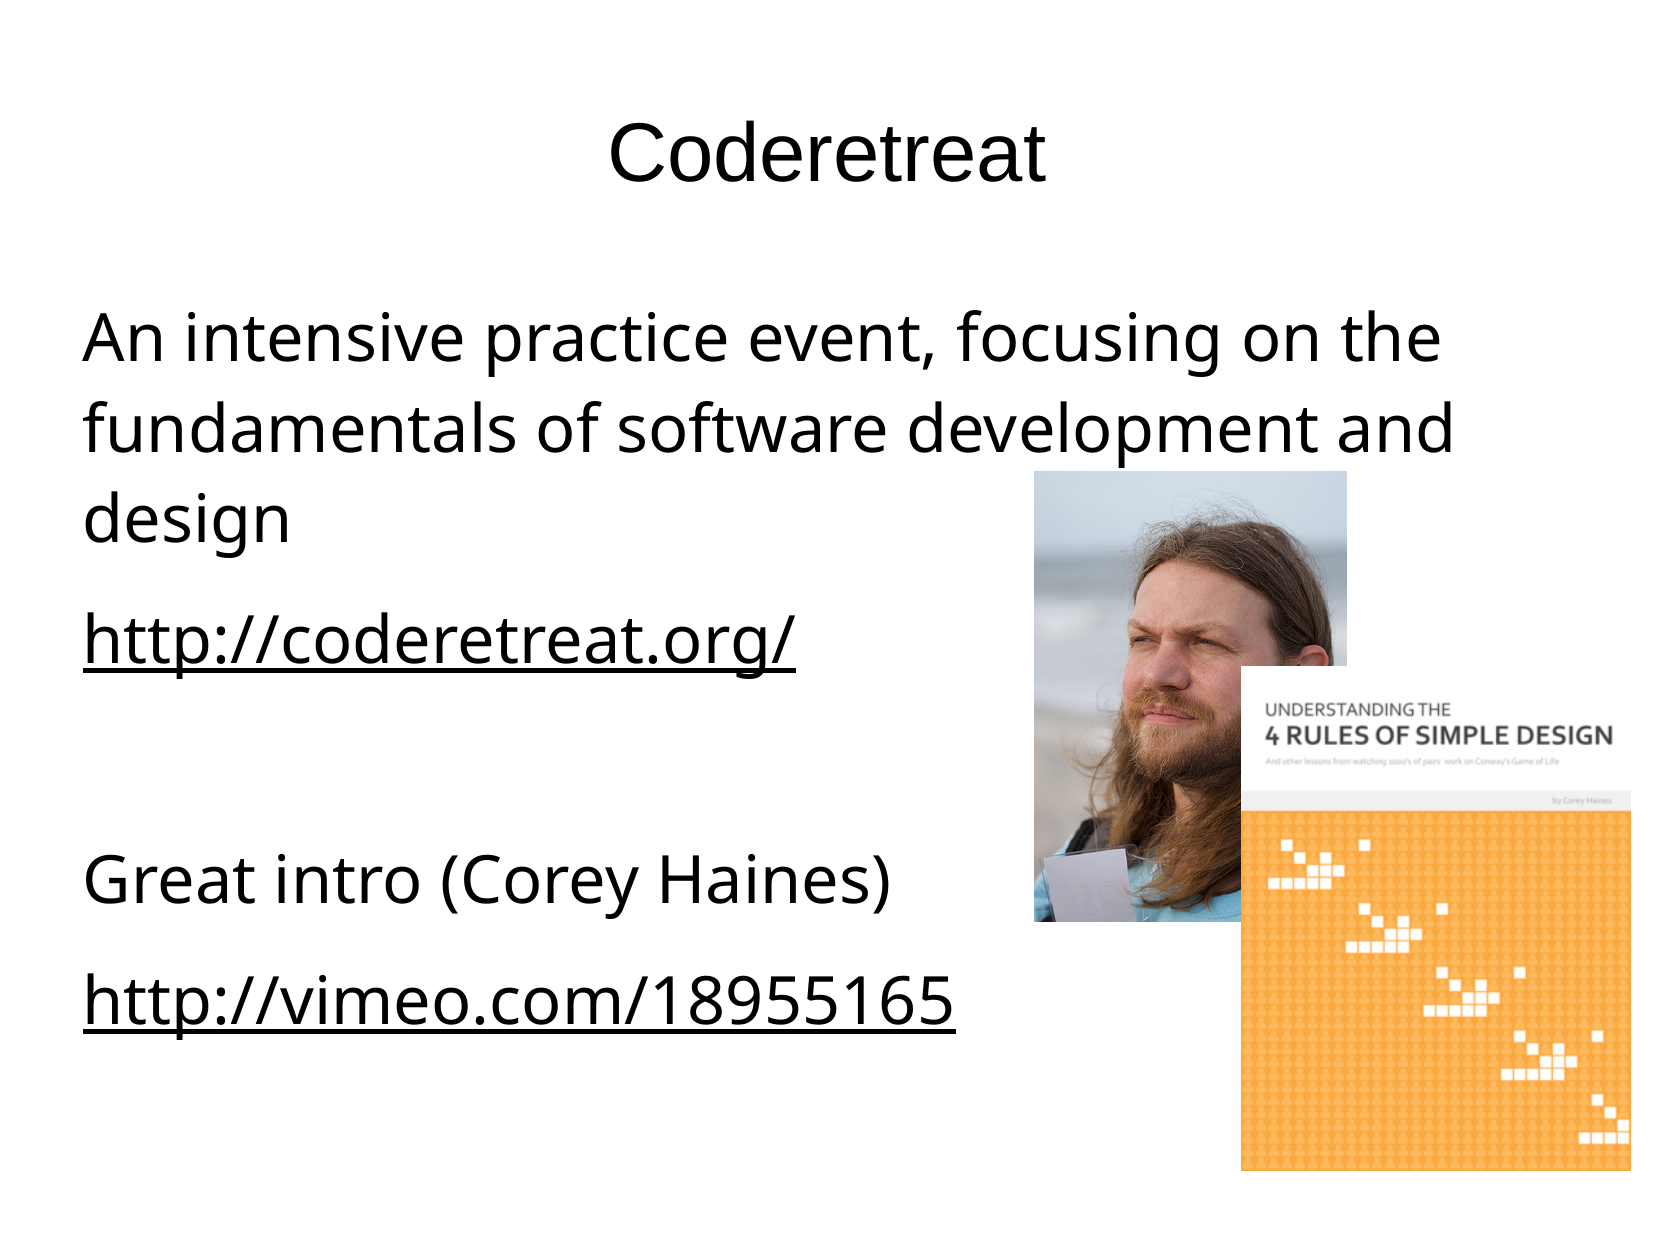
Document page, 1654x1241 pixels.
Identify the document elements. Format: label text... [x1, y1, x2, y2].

list An intensive practice event, focusing on the fundamentals of software development and design http://coderetreat.org/ Great intro (Corey Haines) http://vimeo.com/18955165 [82, 290, 1571, 1010]
title Coderetreat [82, 49, 1571, 257]
picture [1034, 471, 1631, 1171]
